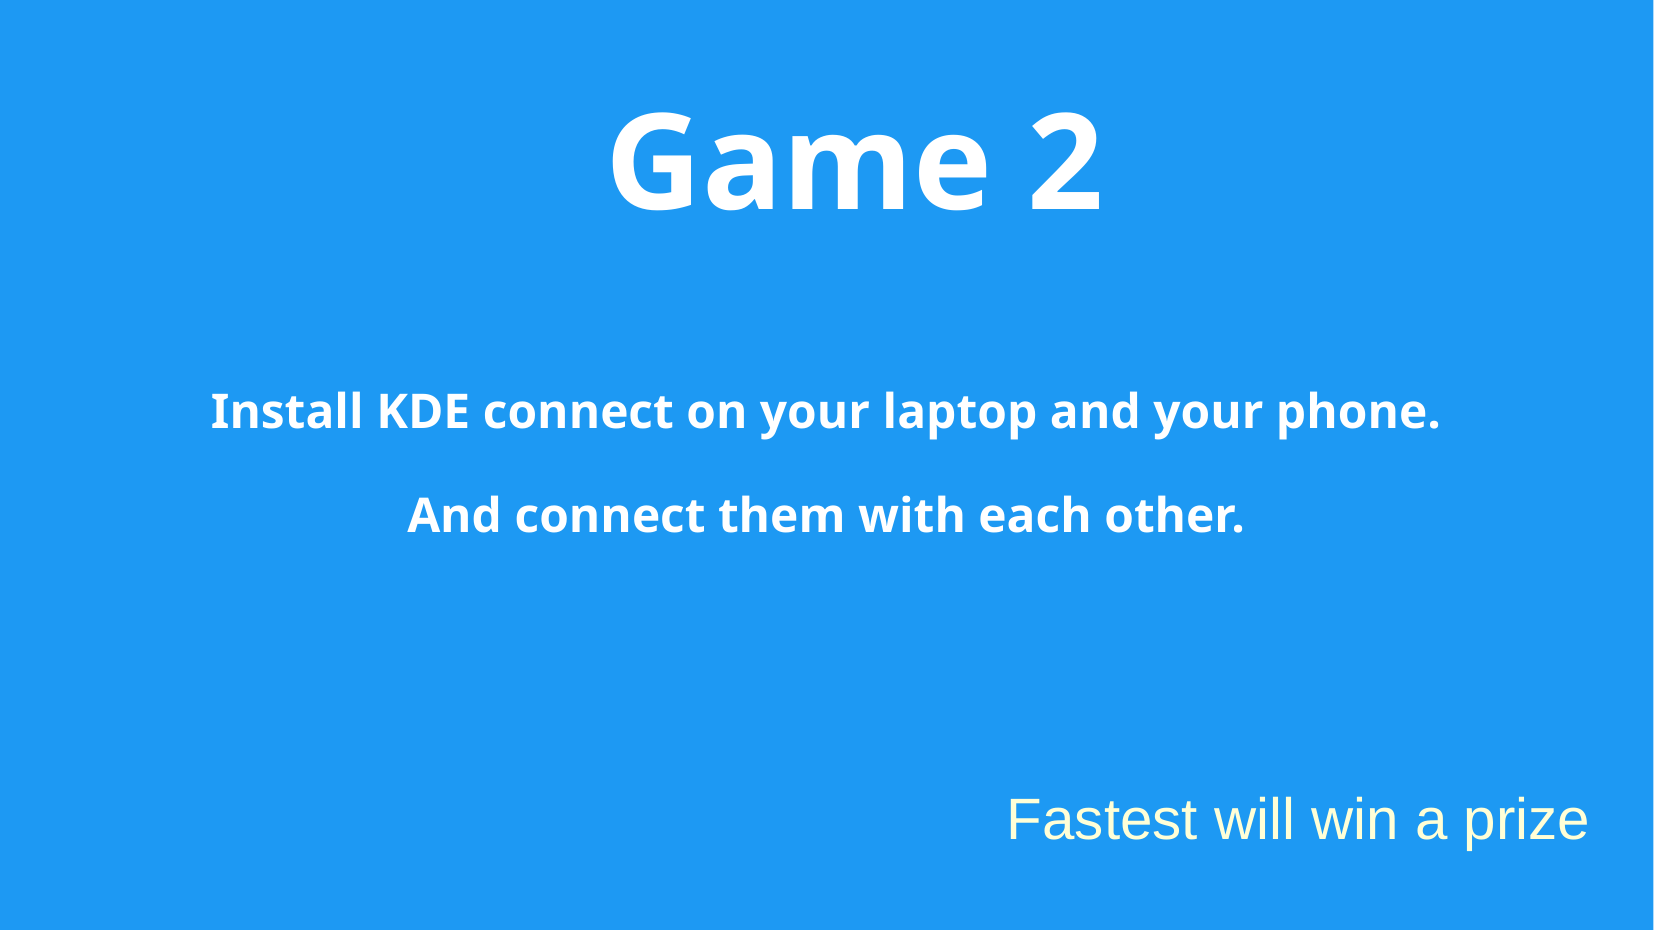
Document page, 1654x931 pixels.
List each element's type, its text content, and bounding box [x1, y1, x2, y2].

text_box Fastest will win a prize [992, 779, 1619, 898]
title Install KDE connect on your laptop and your phone. And connect them with each other. [113, 375, 1540, 555]
title Game 2 [141, 70, 1568, 251]
